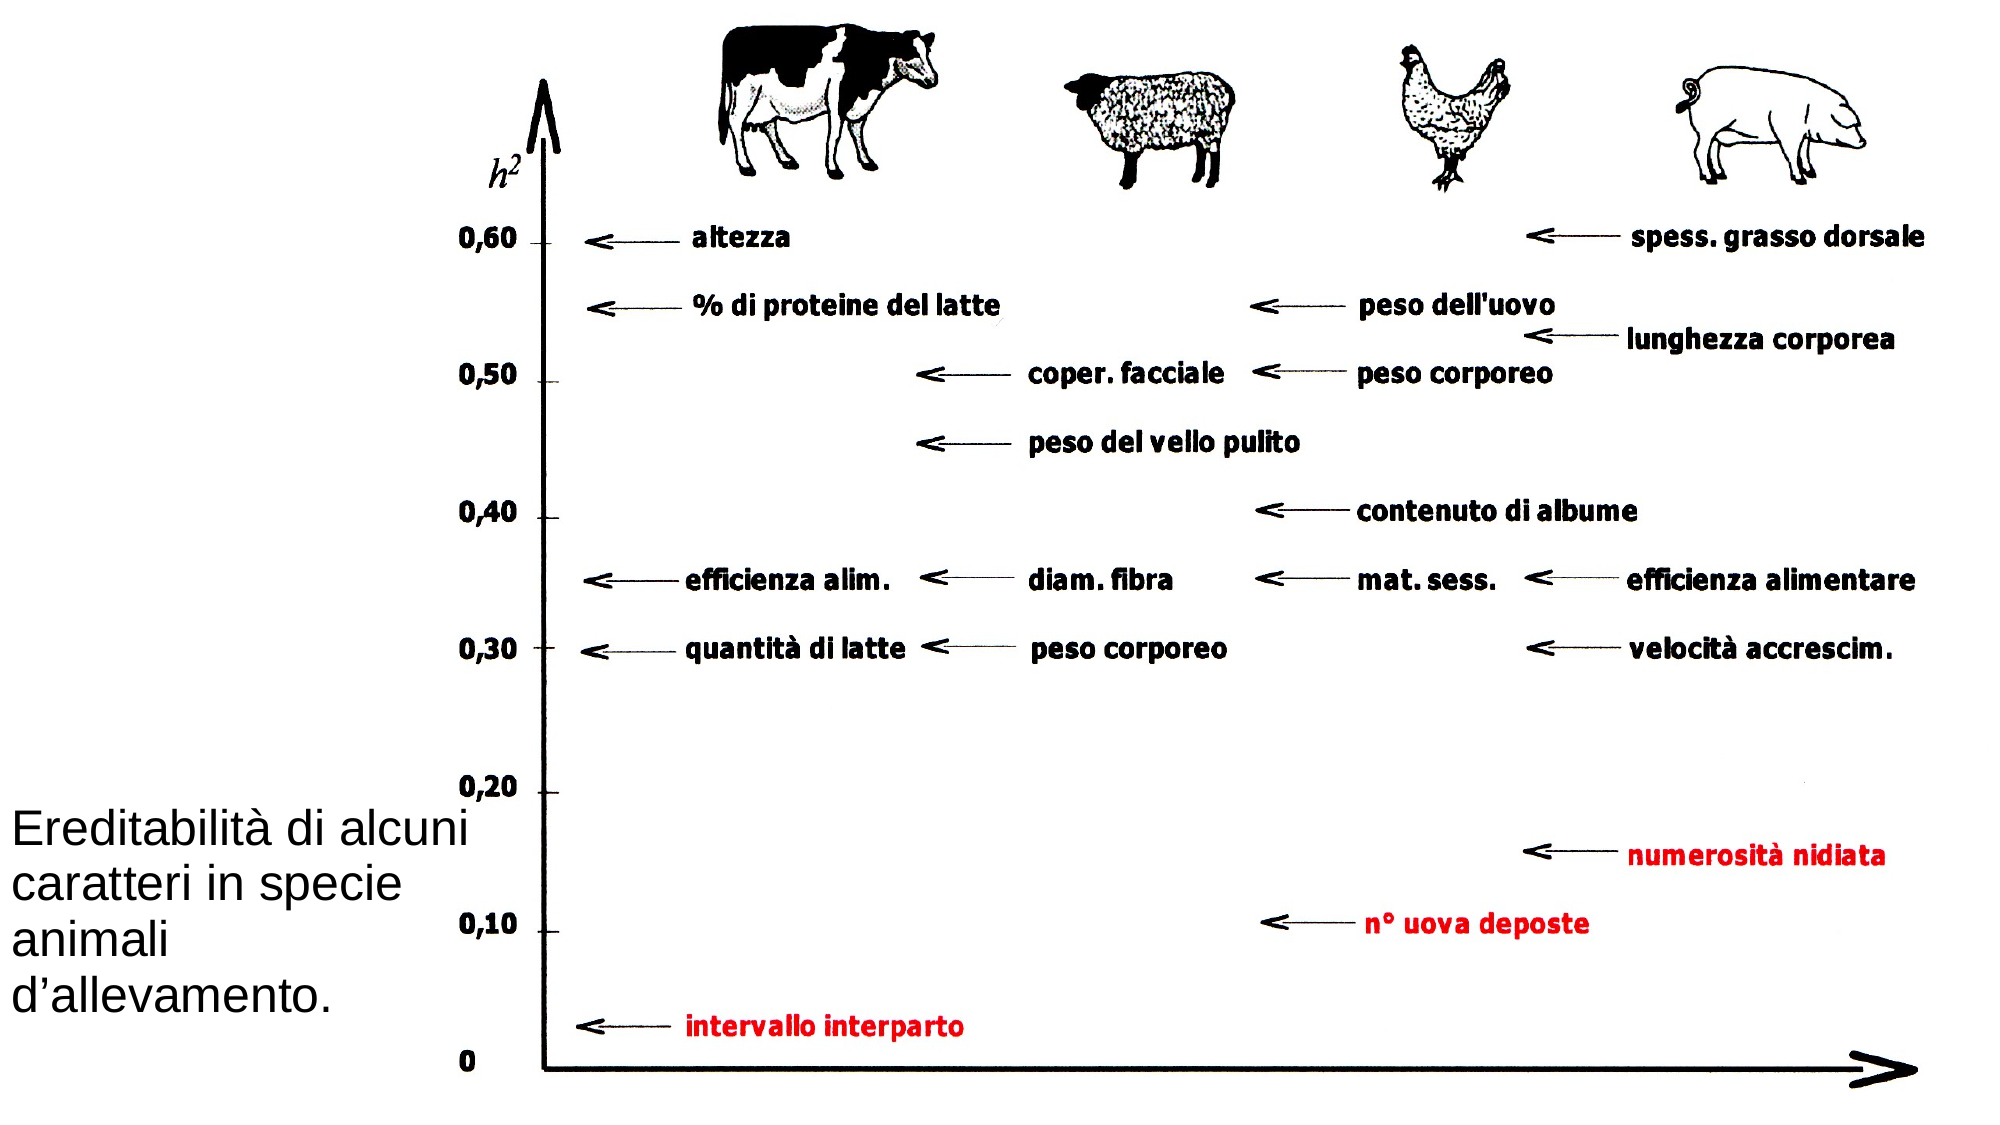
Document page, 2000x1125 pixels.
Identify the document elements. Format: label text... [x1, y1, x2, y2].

picture [382, 0, 2000, 1125]
text_box Ereditabilità di alcuni caratteri in specie animali d’allevamento. [0, 792, 486, 1031]
